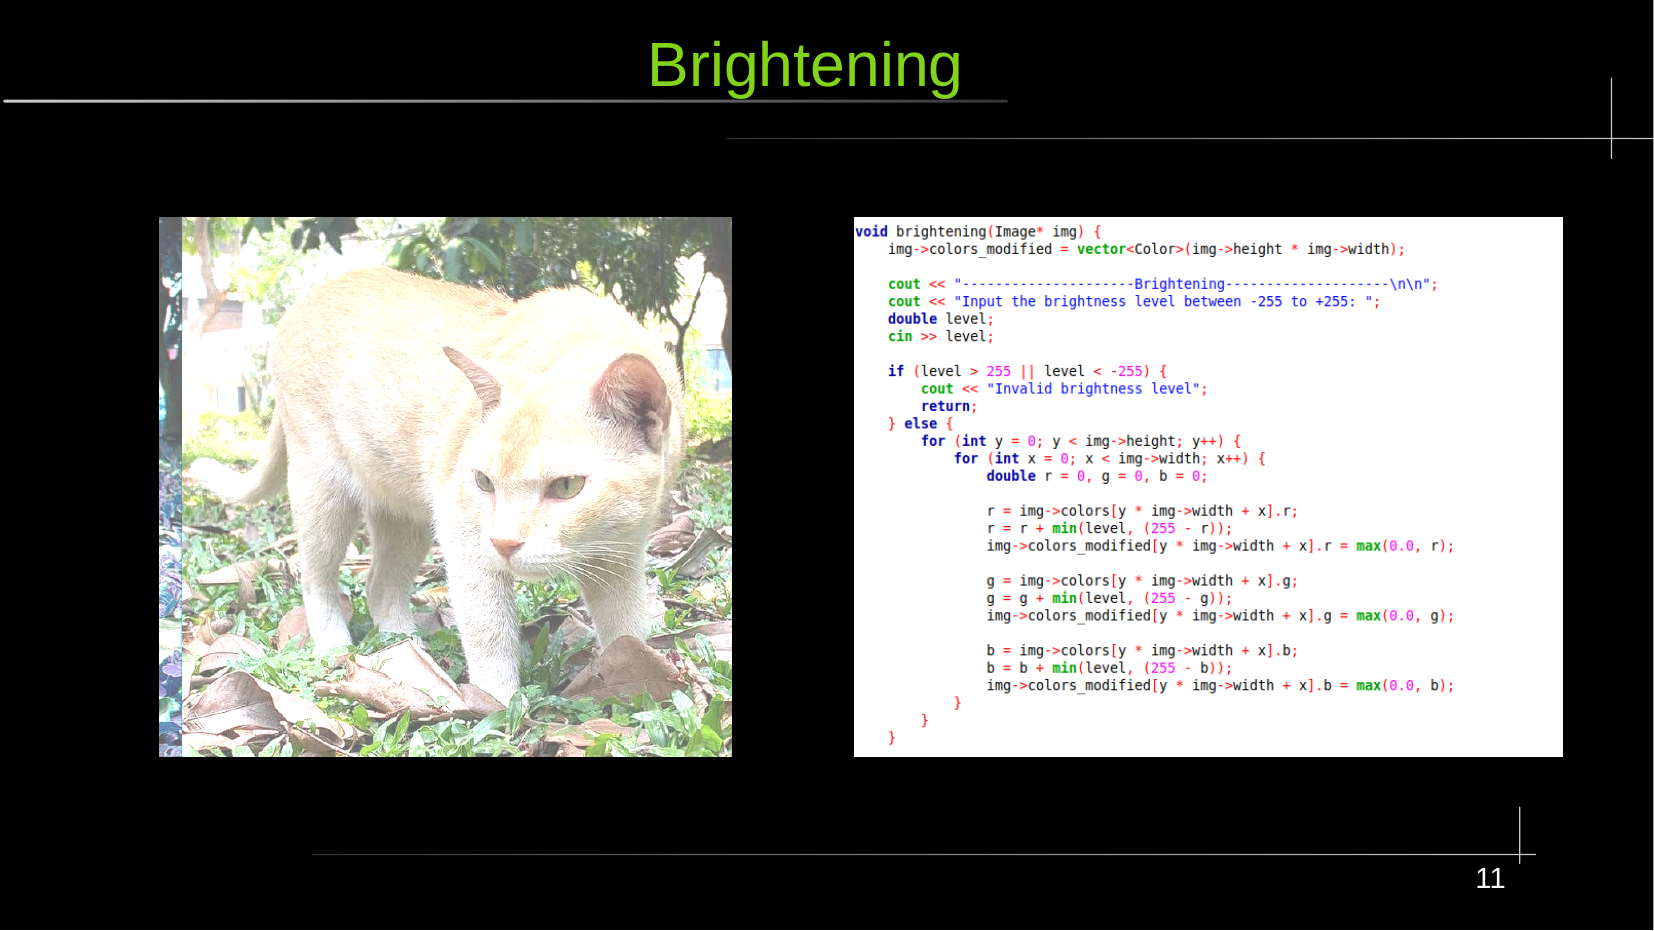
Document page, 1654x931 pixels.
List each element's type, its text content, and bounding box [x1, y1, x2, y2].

picture [854, 217, 1563, 758]
title Brightening [23, 11, 1589, 119]
picture [159, 217, 732, 758]
